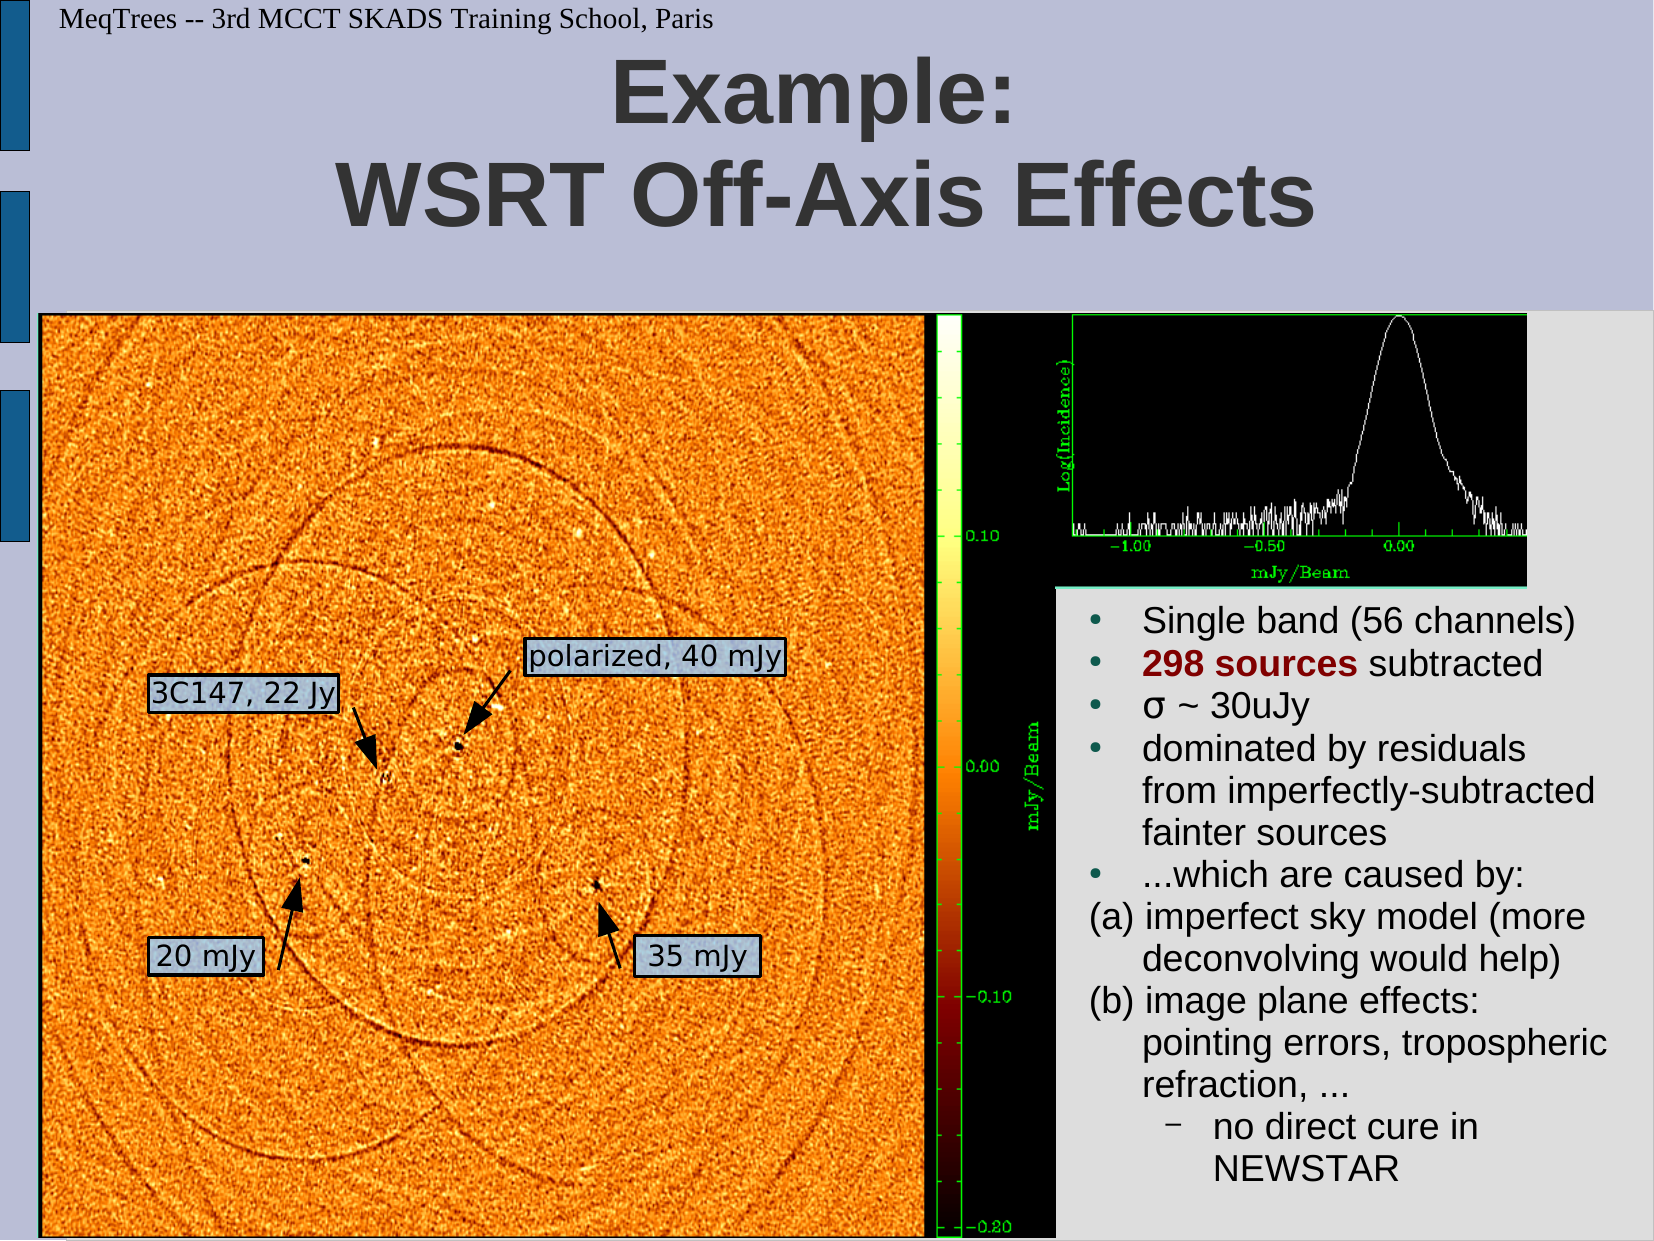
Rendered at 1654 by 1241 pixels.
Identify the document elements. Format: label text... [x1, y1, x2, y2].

title Example: WSRT Off-Axis Effects [121, 40, 1534, 349]
text_box 20 mJy [148, 937, 264, 975]
text_box polarized, 40 mJy [525, 638, 785, 675]
picture [37, 313, 1527, 1238]
text_box 3C147, 22 Jy [148, 675, 339, 712]
text_box 35 mJy [635, 936, 761, 976]
list Single band (56 channels) 298 sources subtracted σ ~ 30uJy dominated by residuals from imperfectly-subtracted fainter sources ...which are caused by: (a) imperfect sky model (more deconvolving would help) (b) image plane effects: pointing errors, tropospheric refraction, ... no direct cure in NEWSTAR [1071, 600, 1611, 1190]
